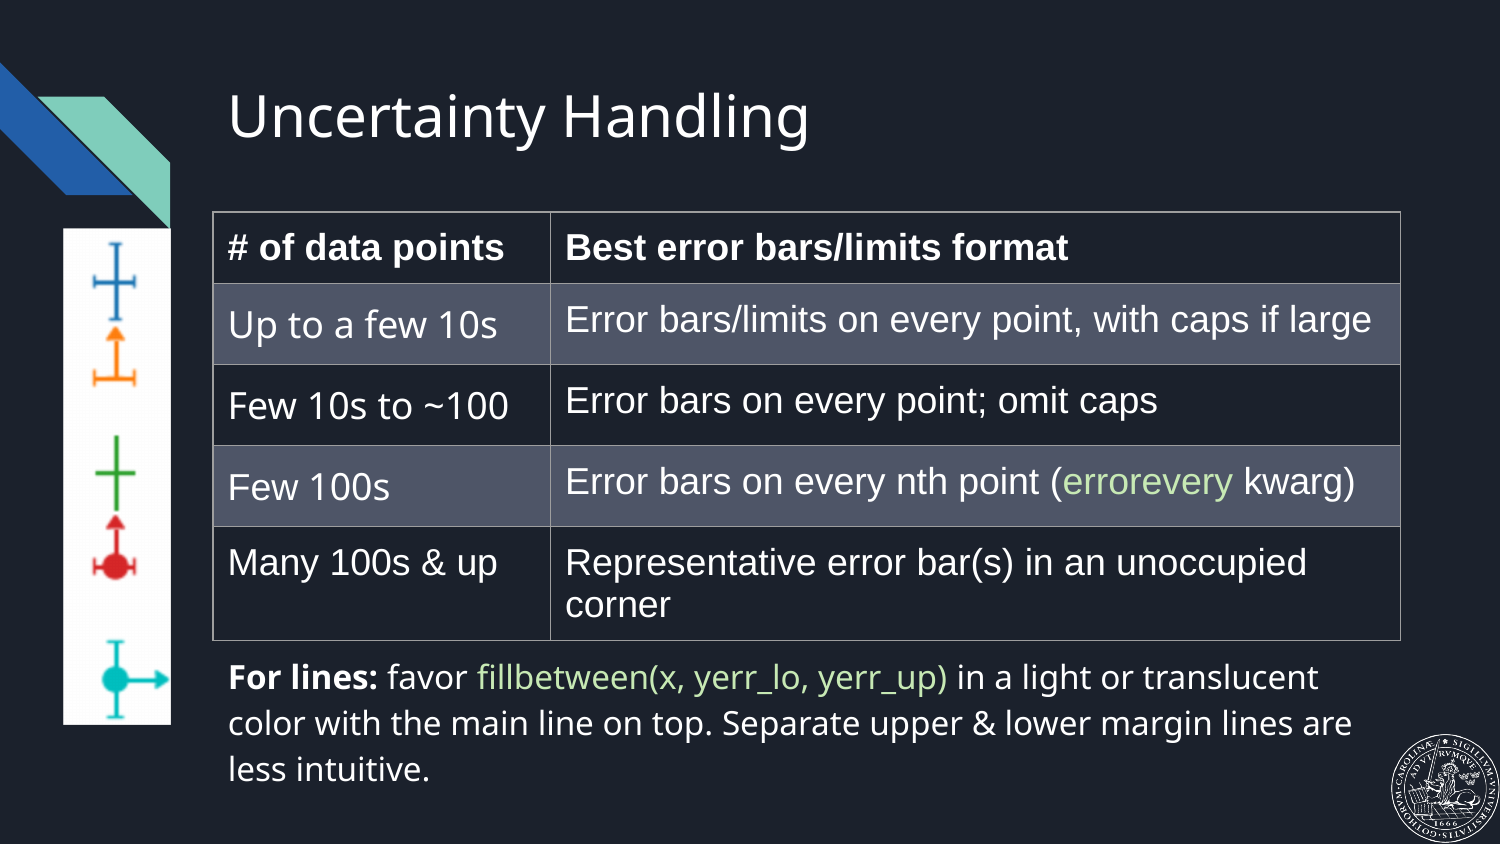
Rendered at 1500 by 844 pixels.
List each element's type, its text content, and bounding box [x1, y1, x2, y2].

picture [1382, 724, 1500, 844]
table_cell Error bars on every nth point (errorevery kwarg) [551, 446, 1400, 526]
table_cell Many 100s & up [214, 527, 550, 635]
title Uncertainty Handling [212, 64, 1368, 211]
table_header # of data points [214, 213, 550, 283]
table_cell Representative error bar(s) in an unoccupied corner [551, 527, 1400, 635]
table_cell Up to a few 10s [214, 284, 550, 364]
table_header Best error bars/limits format [551, 213, 1400, 283]
table_cell Few 100s [214, 446, 550, 526]
table_cell Error bars on every point; omit caps [551, 365, 1400, 445]
table_cell Few 10s to ~100 [214, 365, 550, 445]
list For lines: favor fillbetween(x, yerr_lo, yerr_up) in a light or translucent color with the main line on top. Separate upper & lower margin lines are less intuitive. [212, 635, 1401, 786]
picture [63, 229, 171, 725]
table_cell Error bars/limits on every point, with caps if large [551, 284, 1400, 364]
